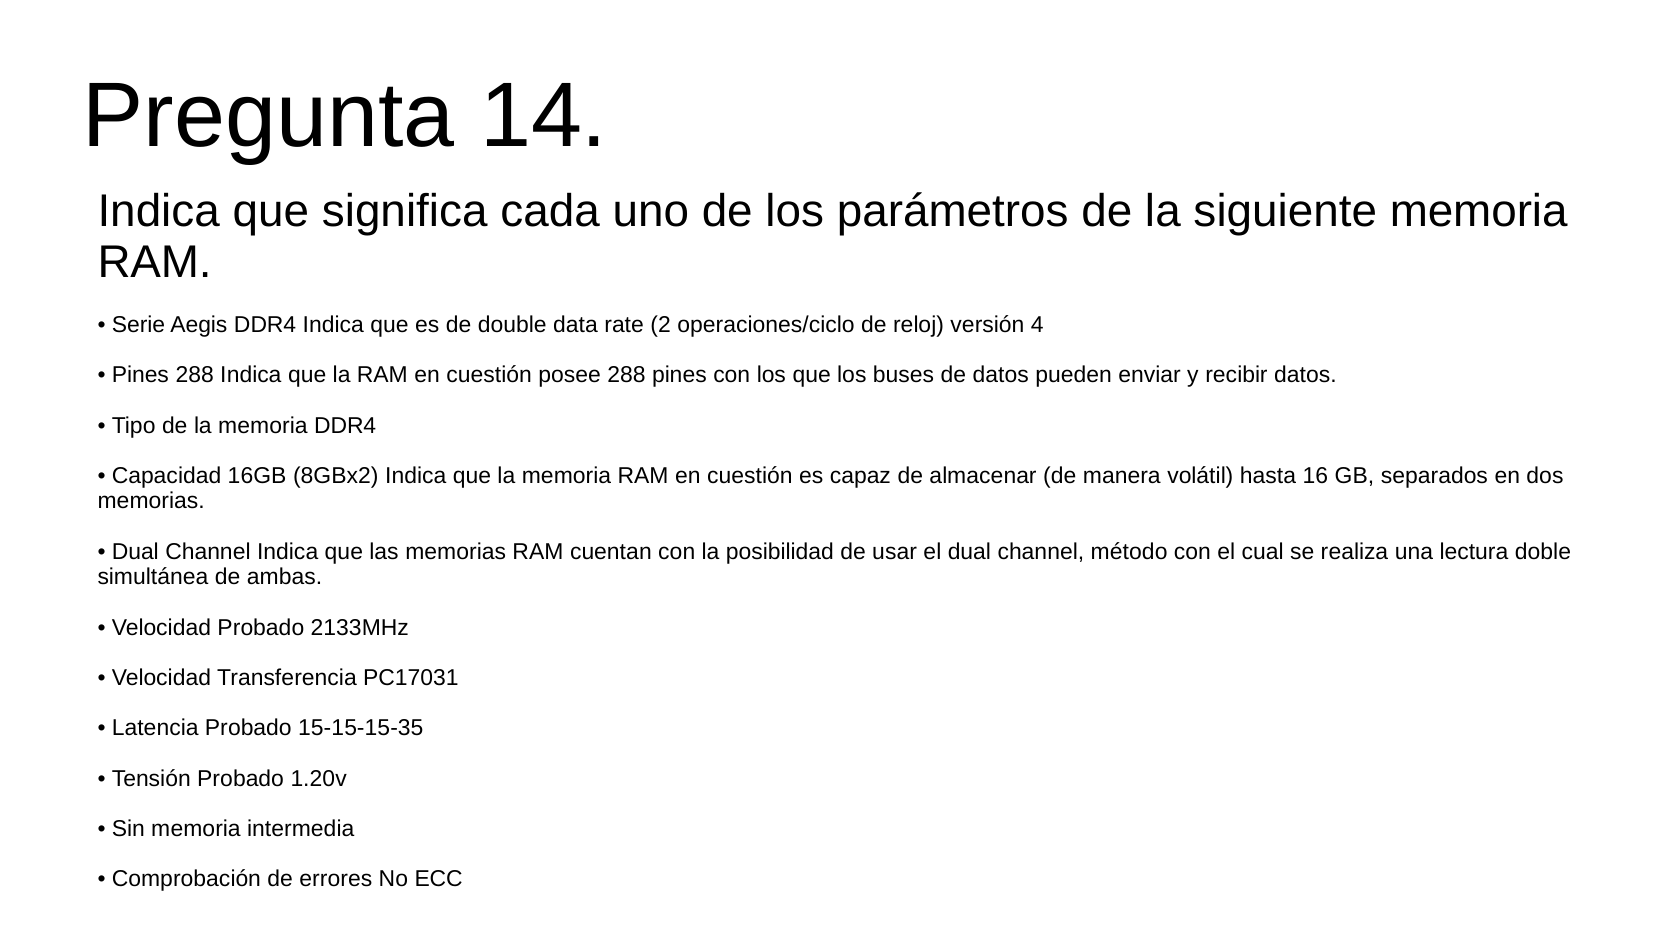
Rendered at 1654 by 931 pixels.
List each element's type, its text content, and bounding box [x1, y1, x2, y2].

text_box Indica que significa cada uno de los parámetros de la siguiente memoria RAM. • Serie Aegis DDR4 Indica que es de double data rate (2 operaciones/ciclo de reloj) versión 4 • Pines 288 Indica que la RAM en cuestión posee 288 pines con los que los buses de datos pueden enviar y recibir datos. • Tipo de la memoria DDR4 • Capacidad 16GB (8GBx2) Indica que la memoria RAM en cuestión es capaz de almacenar (de manera volátil) hasta 16 GB, separados en dos memorias. • Dual Channel Indica que las memorias RAM cuentan con la posibilidad de usar el dual channel, método con el cual se realiza una lectura doble simultánea de ambas. • Velocidad Probado 2133MHz • Velocidad Transferencia PC17031 • Latencia Probado 15-15-15-35 • Tensión Probado 1.20v • Sin memoria intermedia • Comprobación de errores No ECC [82, 177, 1625, 931]
title Pregunta 14. [82, 37, 1571, 177]
